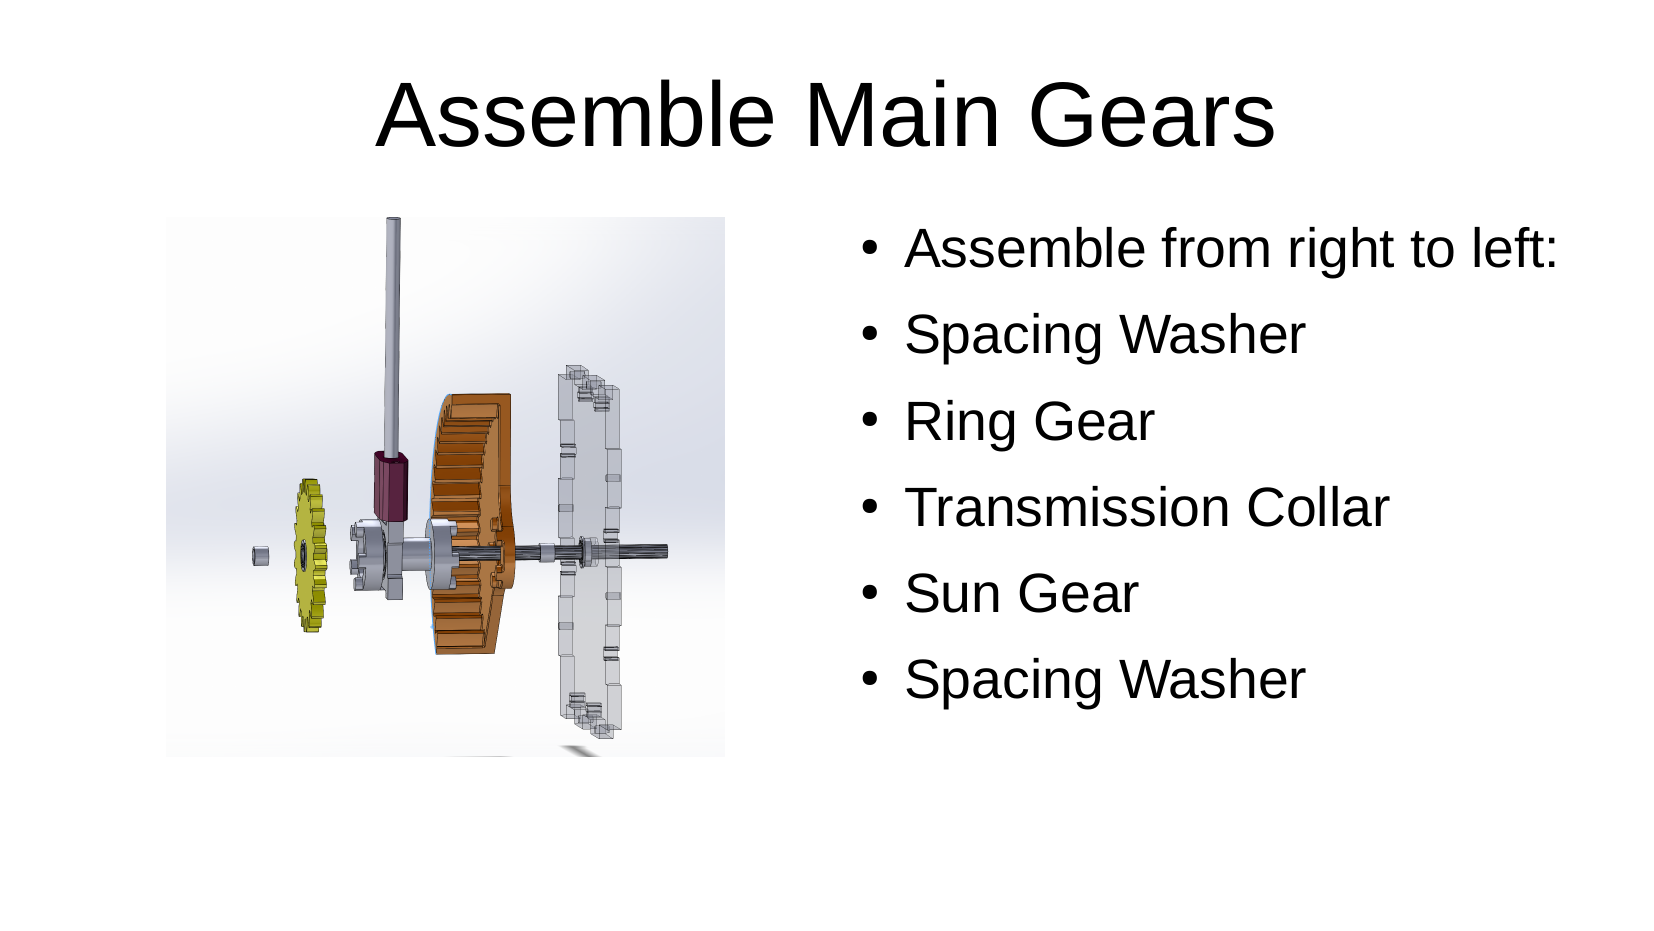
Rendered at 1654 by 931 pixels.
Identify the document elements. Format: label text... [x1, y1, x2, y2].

title Assemble Main Gears [82, 37, 1571, 193]
picture [166, 217, 725, 758]
list Assemble from right to left: Spacing Washer Ring Gear Transmission Collar Sun Gear Spacing Washer [845, 217, 1572, 758]
